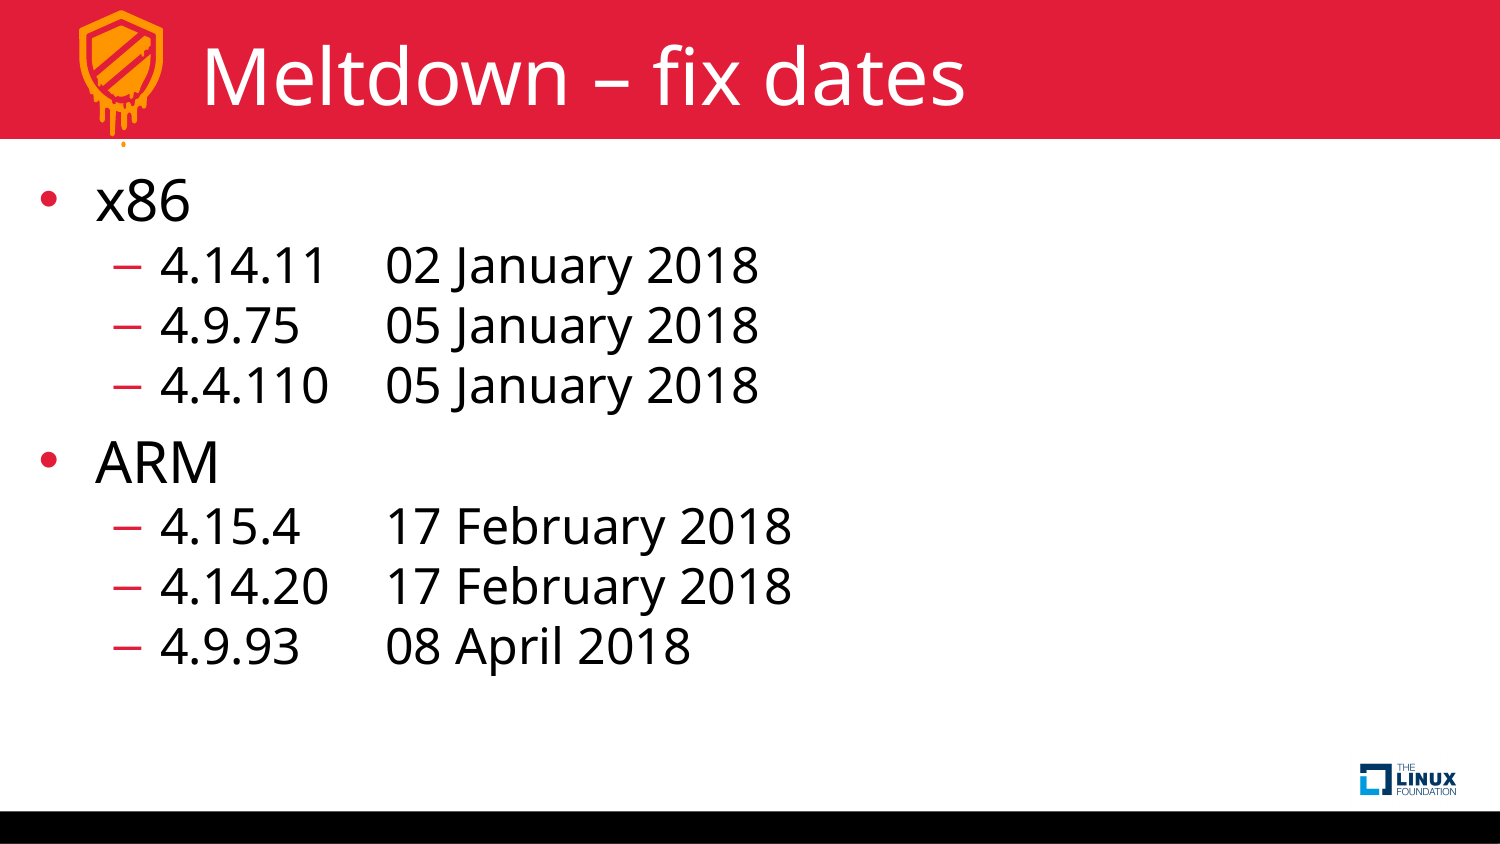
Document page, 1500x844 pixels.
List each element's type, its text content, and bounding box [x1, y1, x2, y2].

list x86 4.14.11 02 January 2018 4.9.75 05 January 2018 4.4.110 05 January 2018 ARM 4.15.4 17 February 2018 4.14.20 17 February 2018 4.9.93 08 April 2018 [23, 155, 1405, 736]
picture [1388, 753, 1426, 799]
picture [78, 9, 163, 147]
title Meltdown – fix dates [48, 7, 1425, 140]
